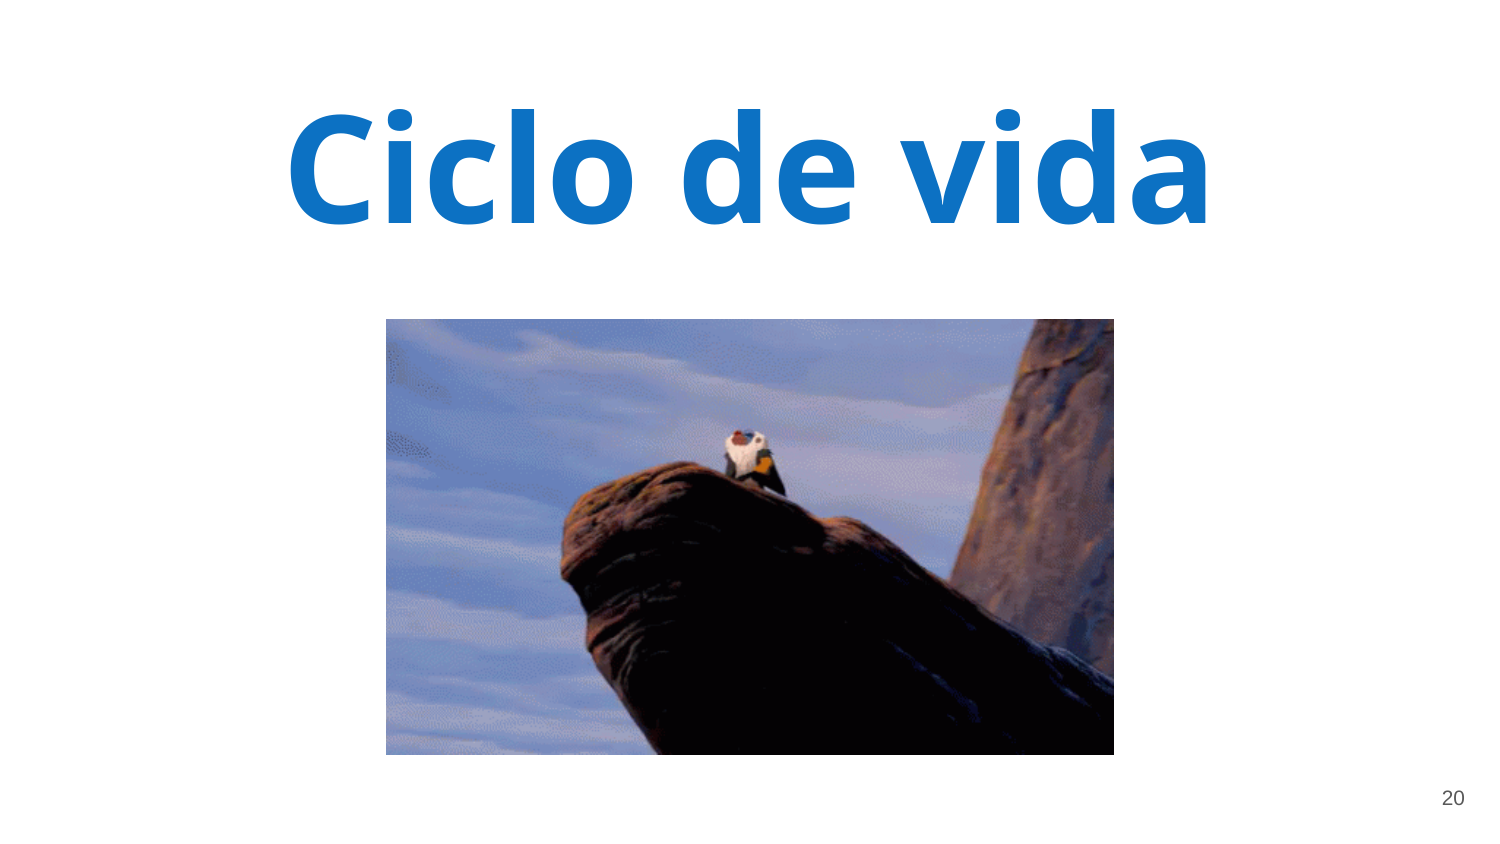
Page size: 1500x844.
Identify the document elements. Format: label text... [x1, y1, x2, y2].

title Ciclo de vida [52, 69, 1448, 258]
slide_number <number> [1389, 764, 1480, 830]
picture [386, 319, 1114, 756]
